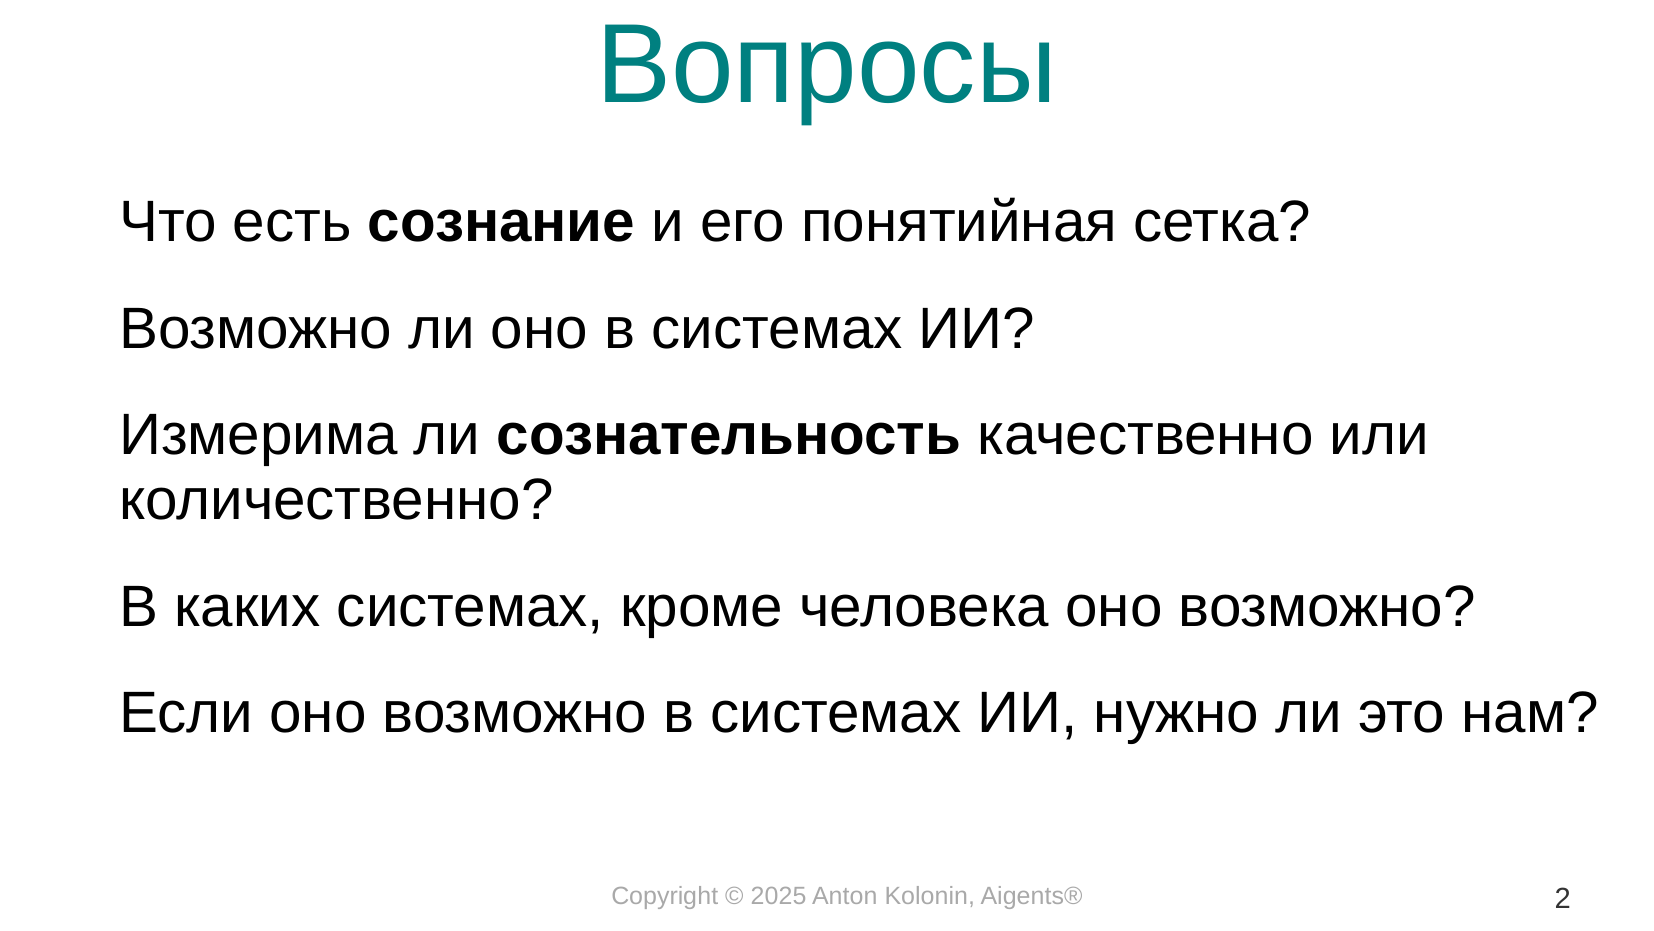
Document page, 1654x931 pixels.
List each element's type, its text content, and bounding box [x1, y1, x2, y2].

text_box Вопросы [0, 5, 1654, 122]
text_box Что есть сознание и его понятийная сетка? Возможно ли оно в системах ИИ? Измерима ли сознательность качественно или количественно? В каких системах, кроме человека оно возможно? Если оно возможно в системах ИИ, нужно ли это нам? [104, 181, 1653, 813]
